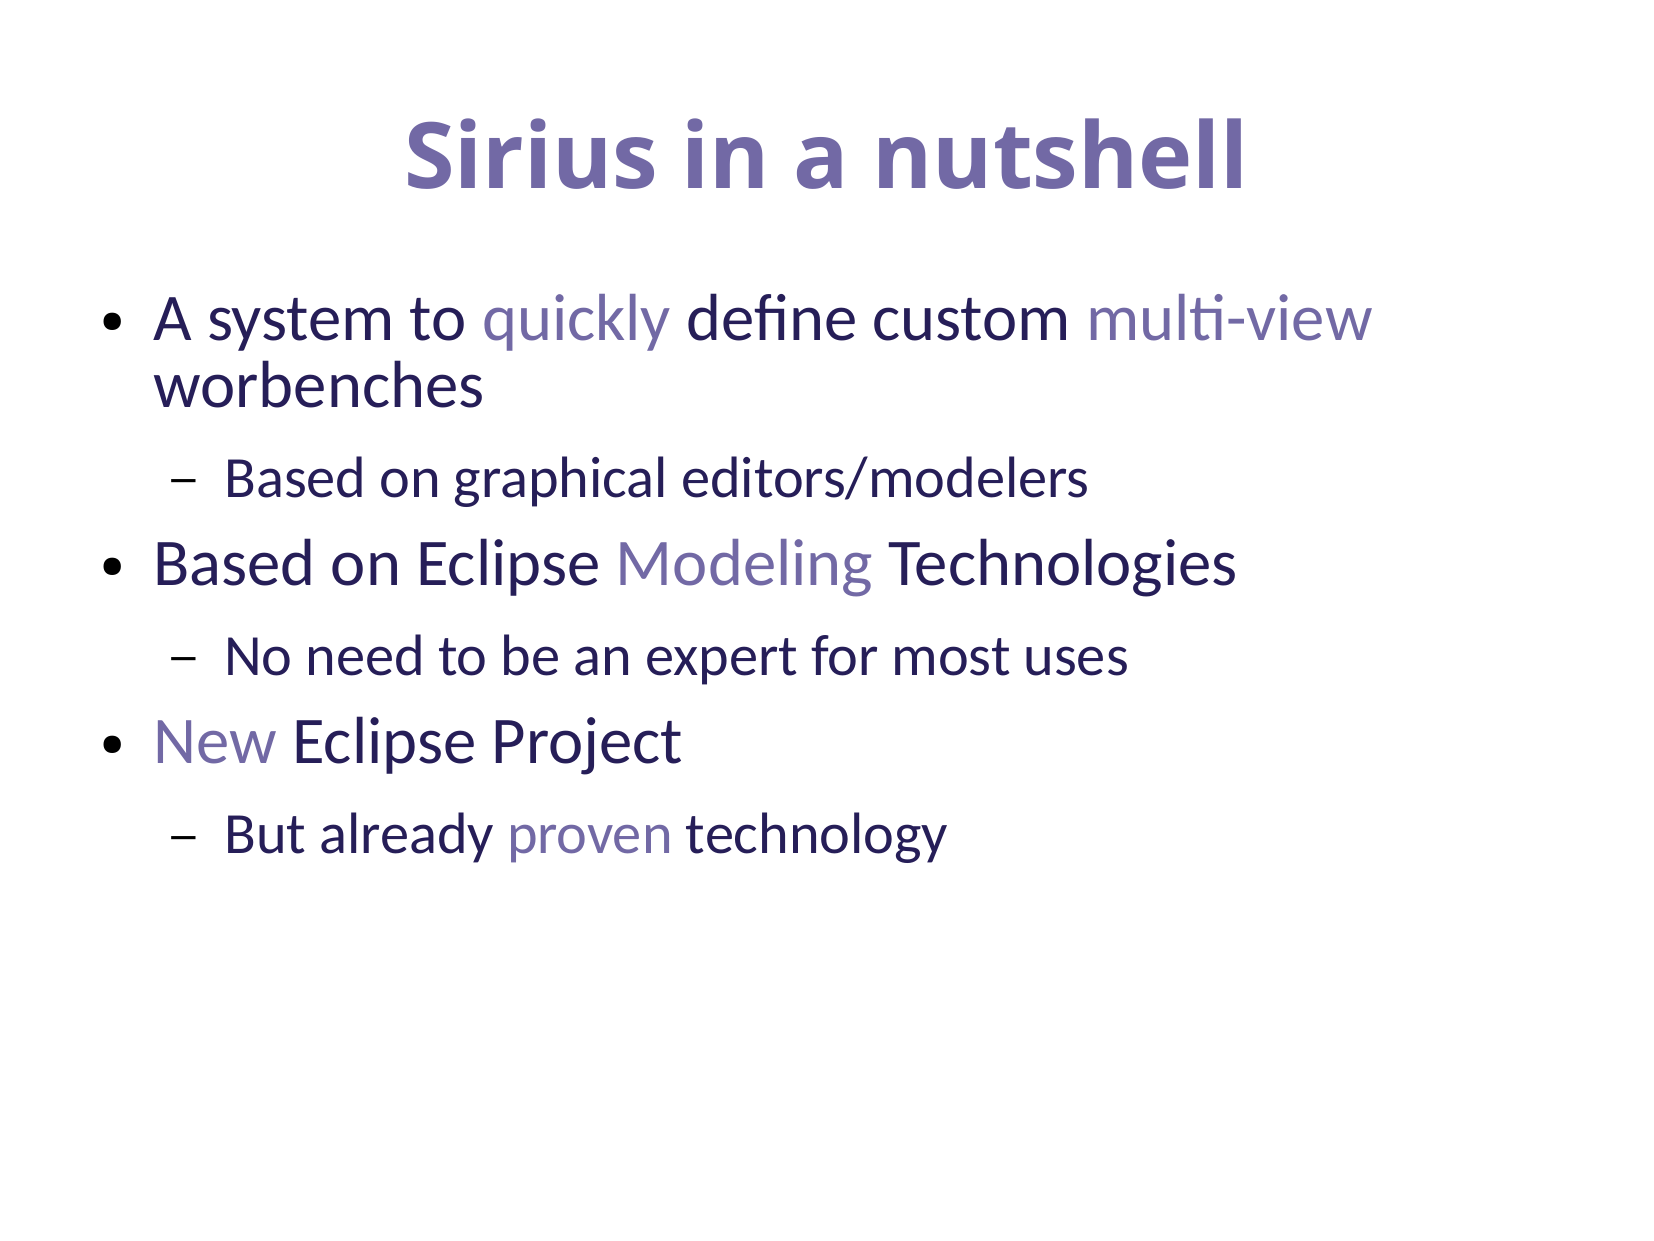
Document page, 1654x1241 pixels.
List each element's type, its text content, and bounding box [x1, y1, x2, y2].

list A system to quickly define custom multi-view worbenches Based on graphical editors/modelers Based on Eclipse Modeling Technologies No need to be an expert for most uses New Eclipse Project But already proven technology [82, 290, 1571, 1010]
title Sirius in a nutshell [82, 49, 1571, 257]
